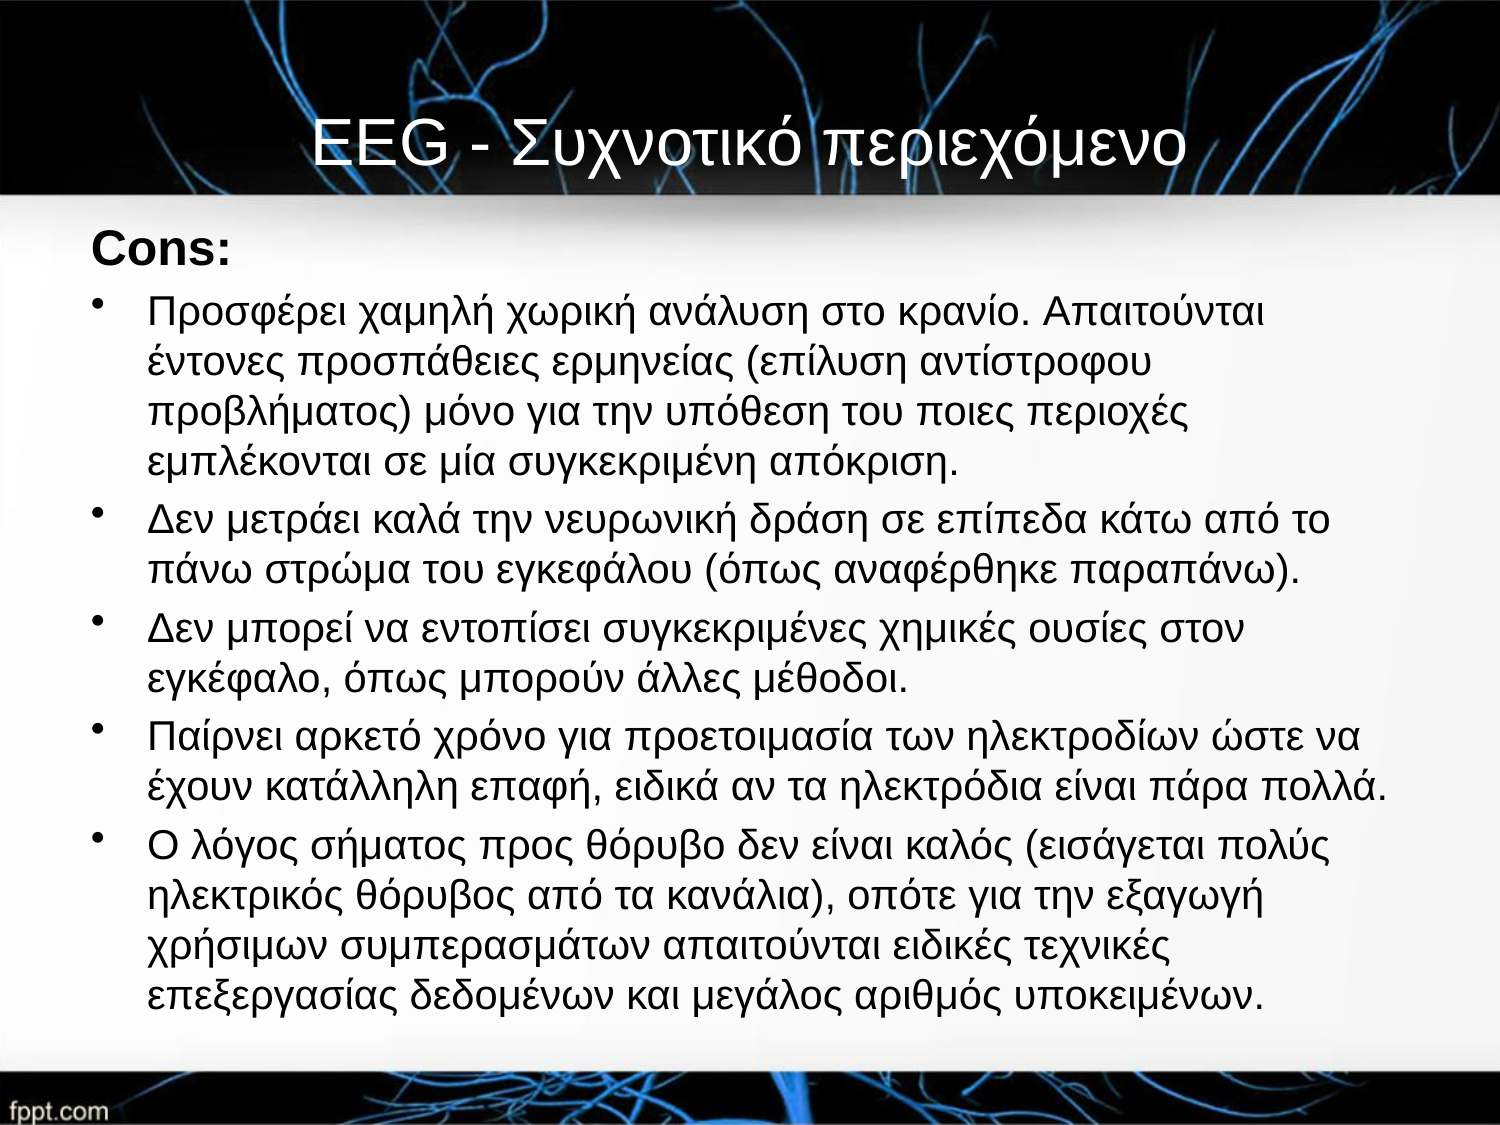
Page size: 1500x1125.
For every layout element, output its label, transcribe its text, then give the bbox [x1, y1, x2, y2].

picture [0, 0, 1500, 1125]
title EEG - Συχνοτικό περιεχόμενο [75, 45, 1425, 208]
list Cons: Προσφέρει χαμηλή χωρική ανάλυση στο κρανίο. Απαιτούνται έντονες προσπάθειες ερμηνείας (επίλυση αντίστροφου προβλήματος) μόνο για την υπόθεση του ποιες περιοχές εμπλέκονται σε μία συγκεκριμένη απόκριση. Δεν μετράει καλά την νευρωνική δράση σε επίπεδα κάτω από το πάνω στρώμα του εγκεφάλου (όπως αναφέρθηκε παραπάνω). Δεν μπορεί να εντοπίσει συγκεκριμένες χημικές ουσίες στον εγκέφαλο, όπως μπορούν άλλες μέθοδοι. Παίρνει αρκετό χρόνο για προετοιμασία των ηλεκτροδίων ώστε να έχουν κατάλληλη επαφή, ειδικά αν τα ηλεκτρόδια είναι πάρα πολλά. Ο λόγος σήματος προς θόρυβο δεν είναι καλός (εισάγεται πολύς ηλεκτρικός θόρυβος από τα κανάλια), οπότε για την εξαγωγή χρήσιμων συμπερασμάτων απαιτούνται ειδικές τεχνικές επεξεργασίας δεδομένων και μεγάλος αριθμός υποκειμένων. [75, 208, 1426, 951]
